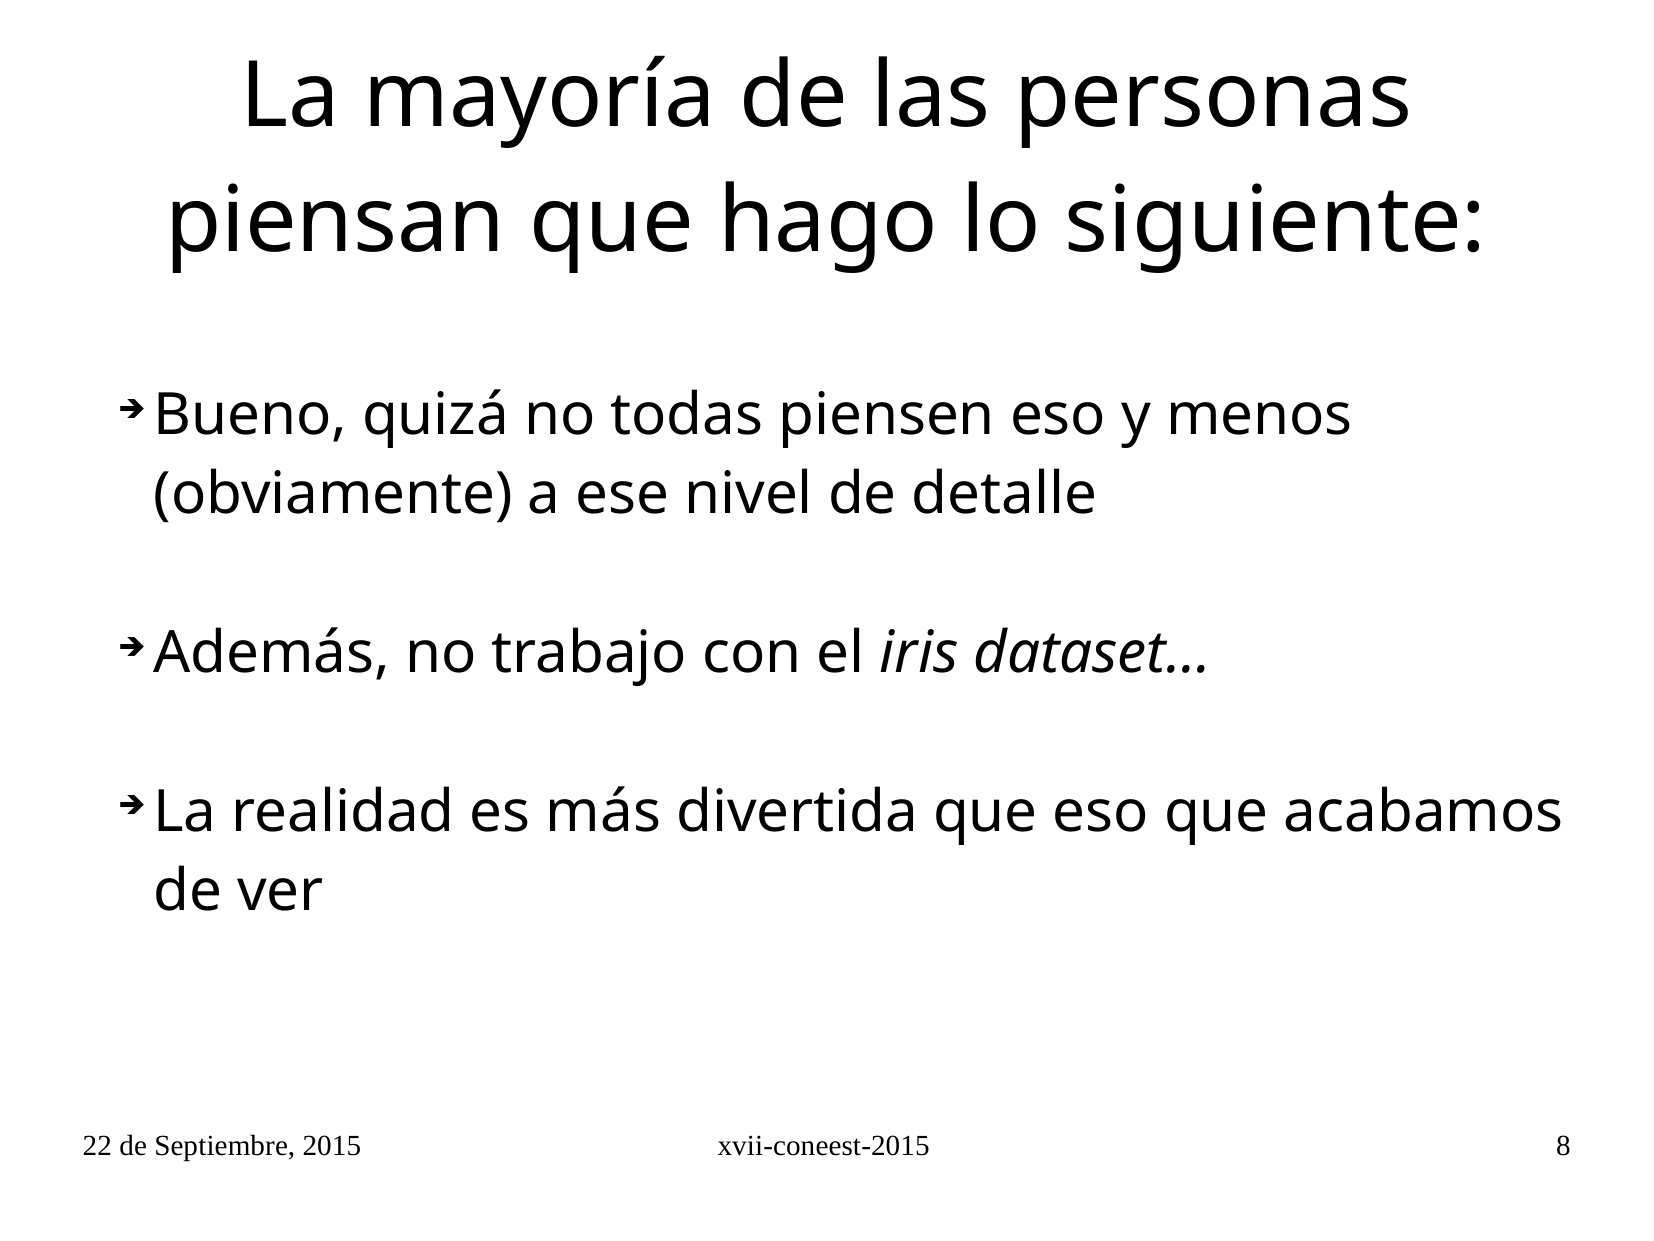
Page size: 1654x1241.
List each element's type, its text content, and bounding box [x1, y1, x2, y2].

subtitle Bueno, quizá no todas piensen eso y menos (obviamente) a ese nivel de detalle Además, no trabajo con el iris dataset… La realidad es más divertida que eso que acabamos de ver [82, 290, 1571, 1010]
title La mayoría de las personas piensan que hago lo siguiente: [82, 41, 1571, 265]
